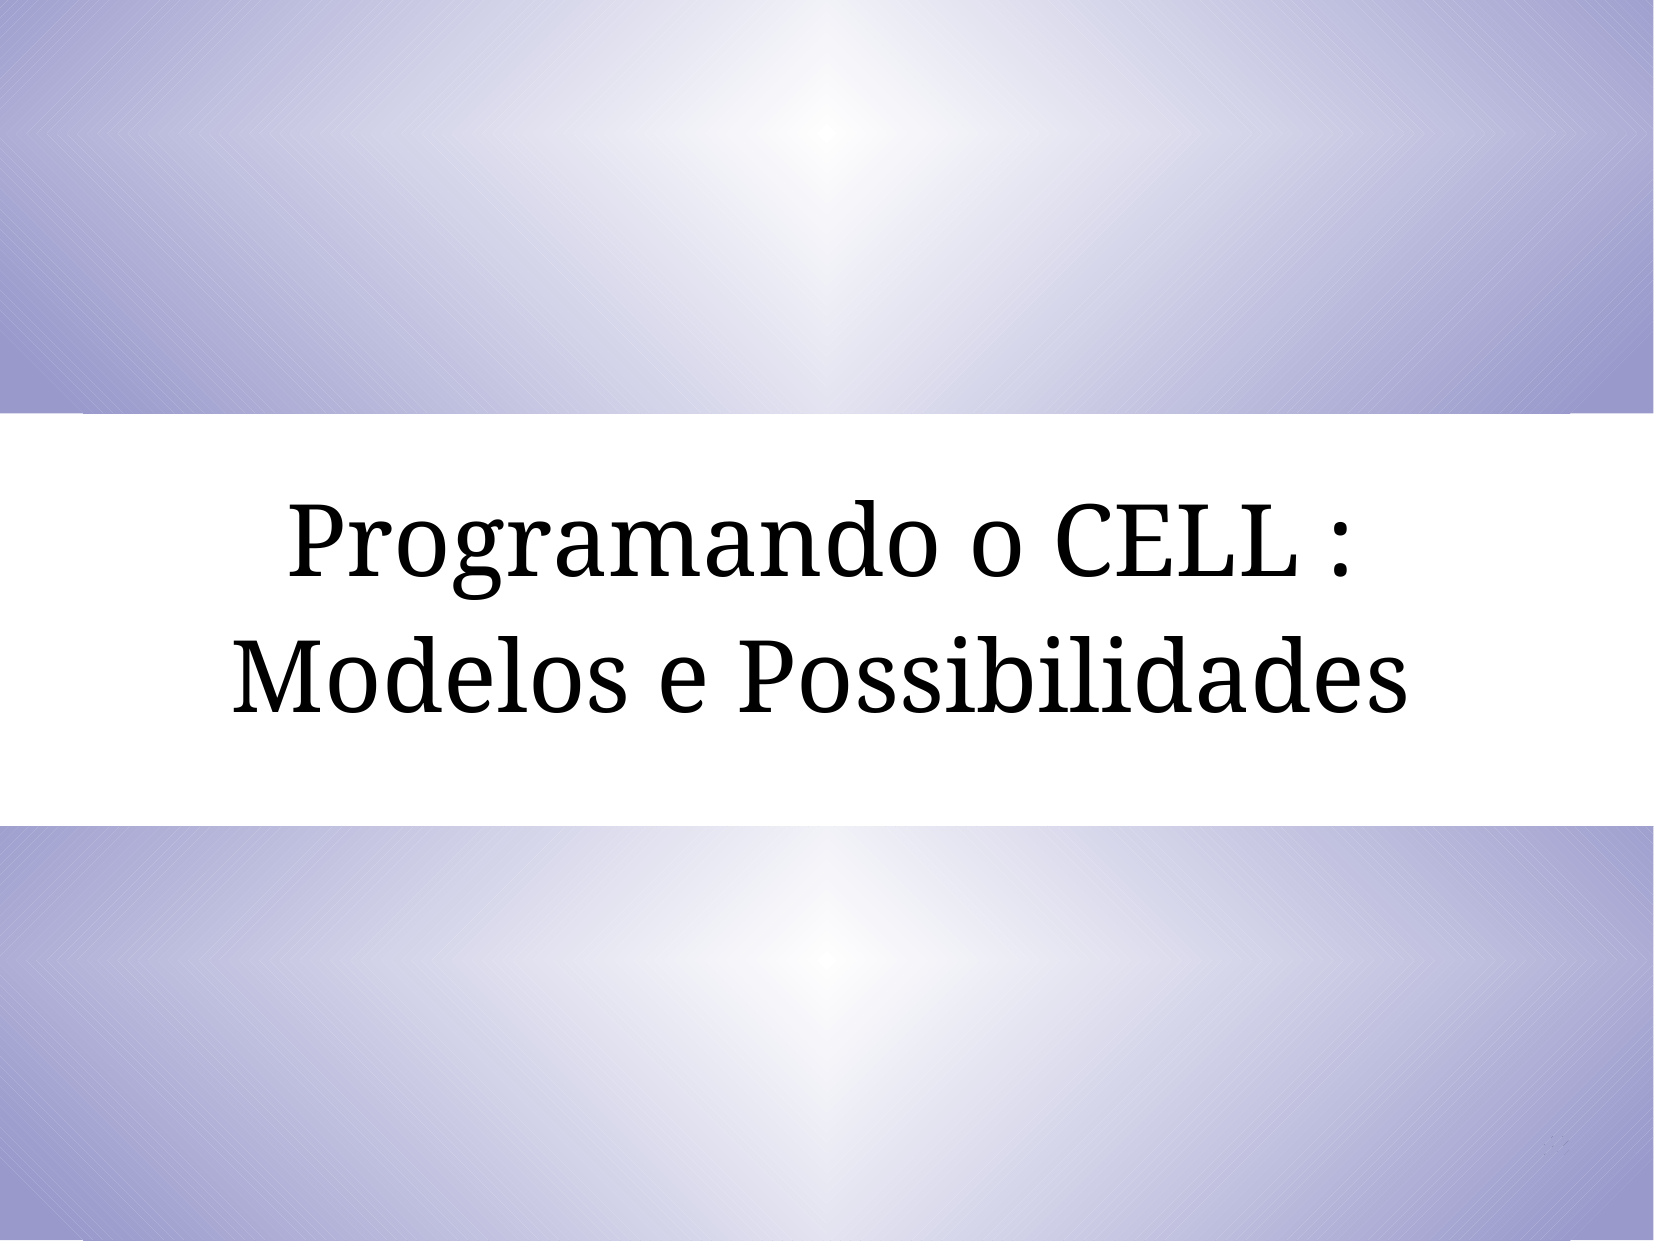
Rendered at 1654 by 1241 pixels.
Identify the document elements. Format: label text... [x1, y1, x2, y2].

title Programando o CELL : Modelos e Possibilidades [76, 501, 1565, 710]
